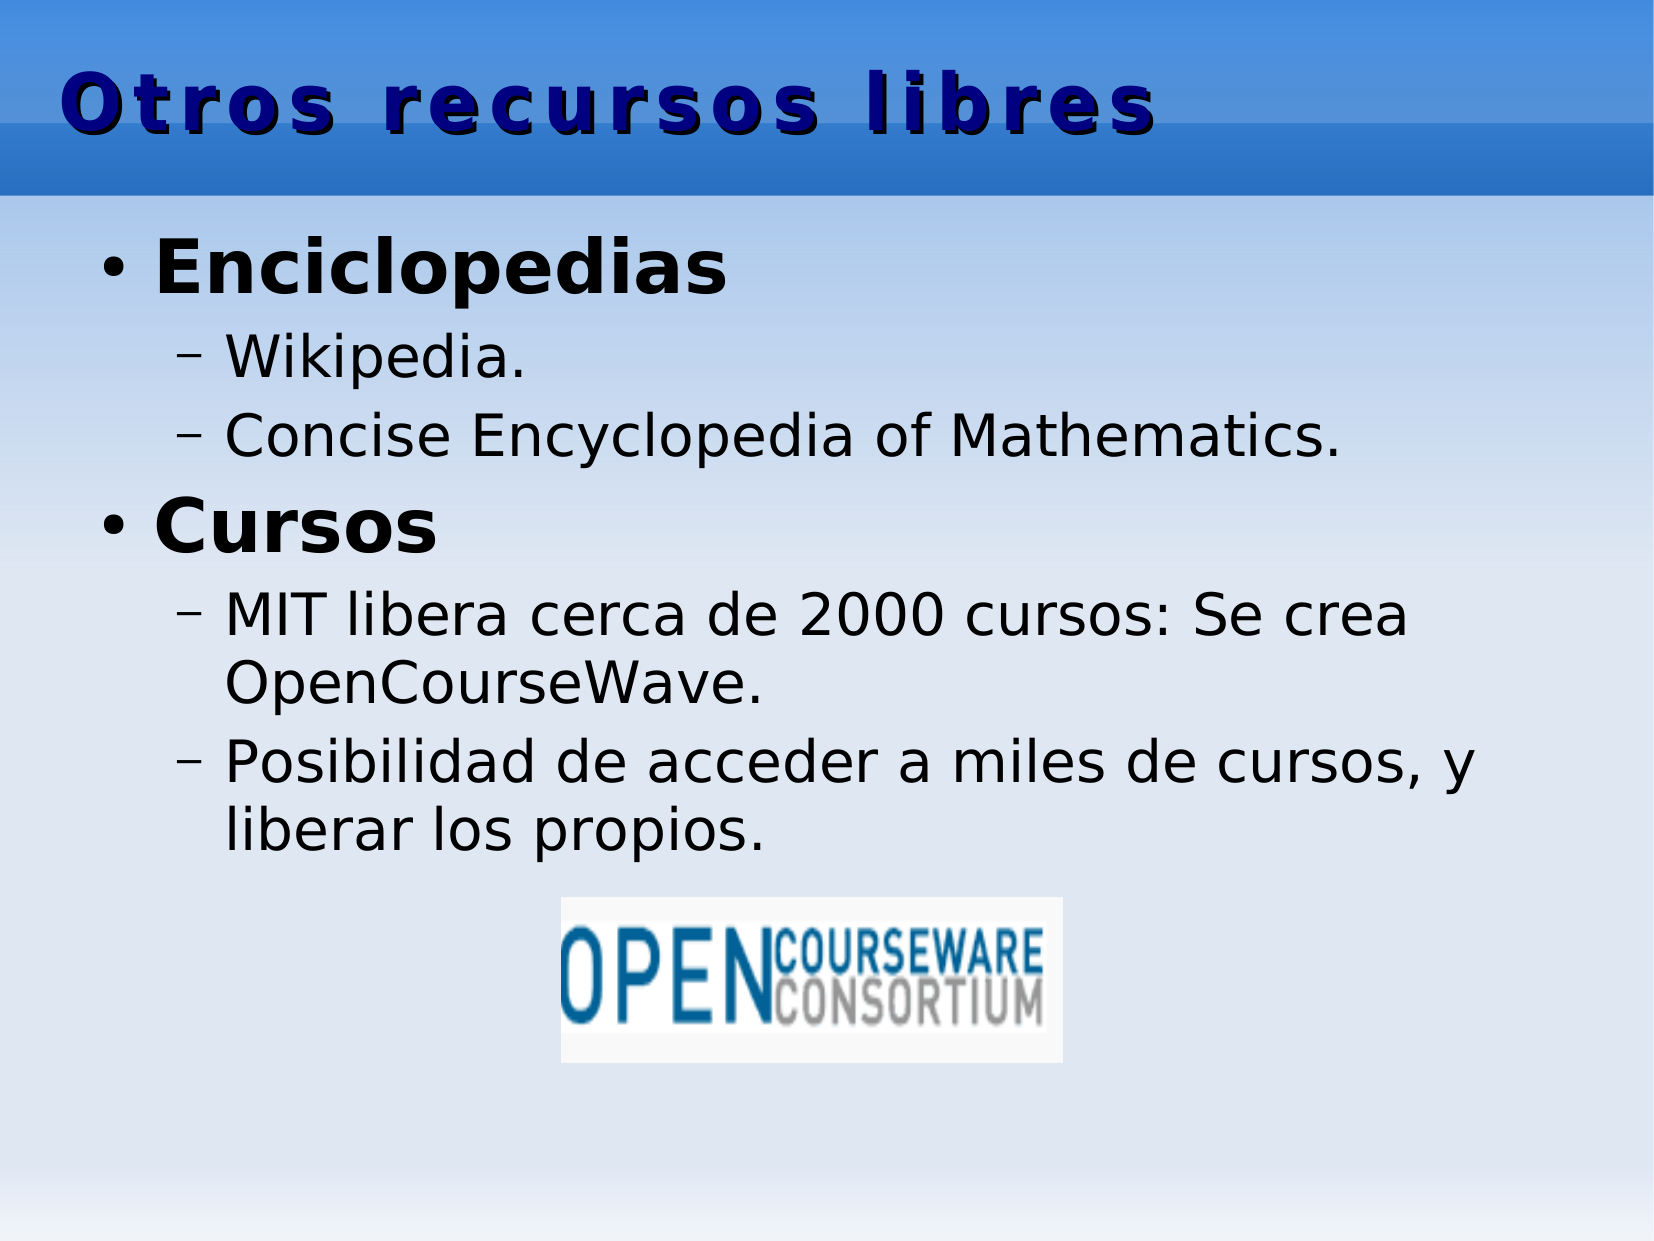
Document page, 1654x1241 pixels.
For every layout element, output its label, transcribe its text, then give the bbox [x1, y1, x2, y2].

picture [0, 0, 1654, 1241]
title Otros recursos libres [59, 36, 1654, 171]
list Enciclopedias Wikipedia. Concise Encyclopedia of Mathematics. Cursos MIT libera cerca de 2000 cursos: Se crea OpenCourseWave. Posibilidad de acceder a miles de cursos, y liberar los propios. [82, 224, 1625, 1083]
